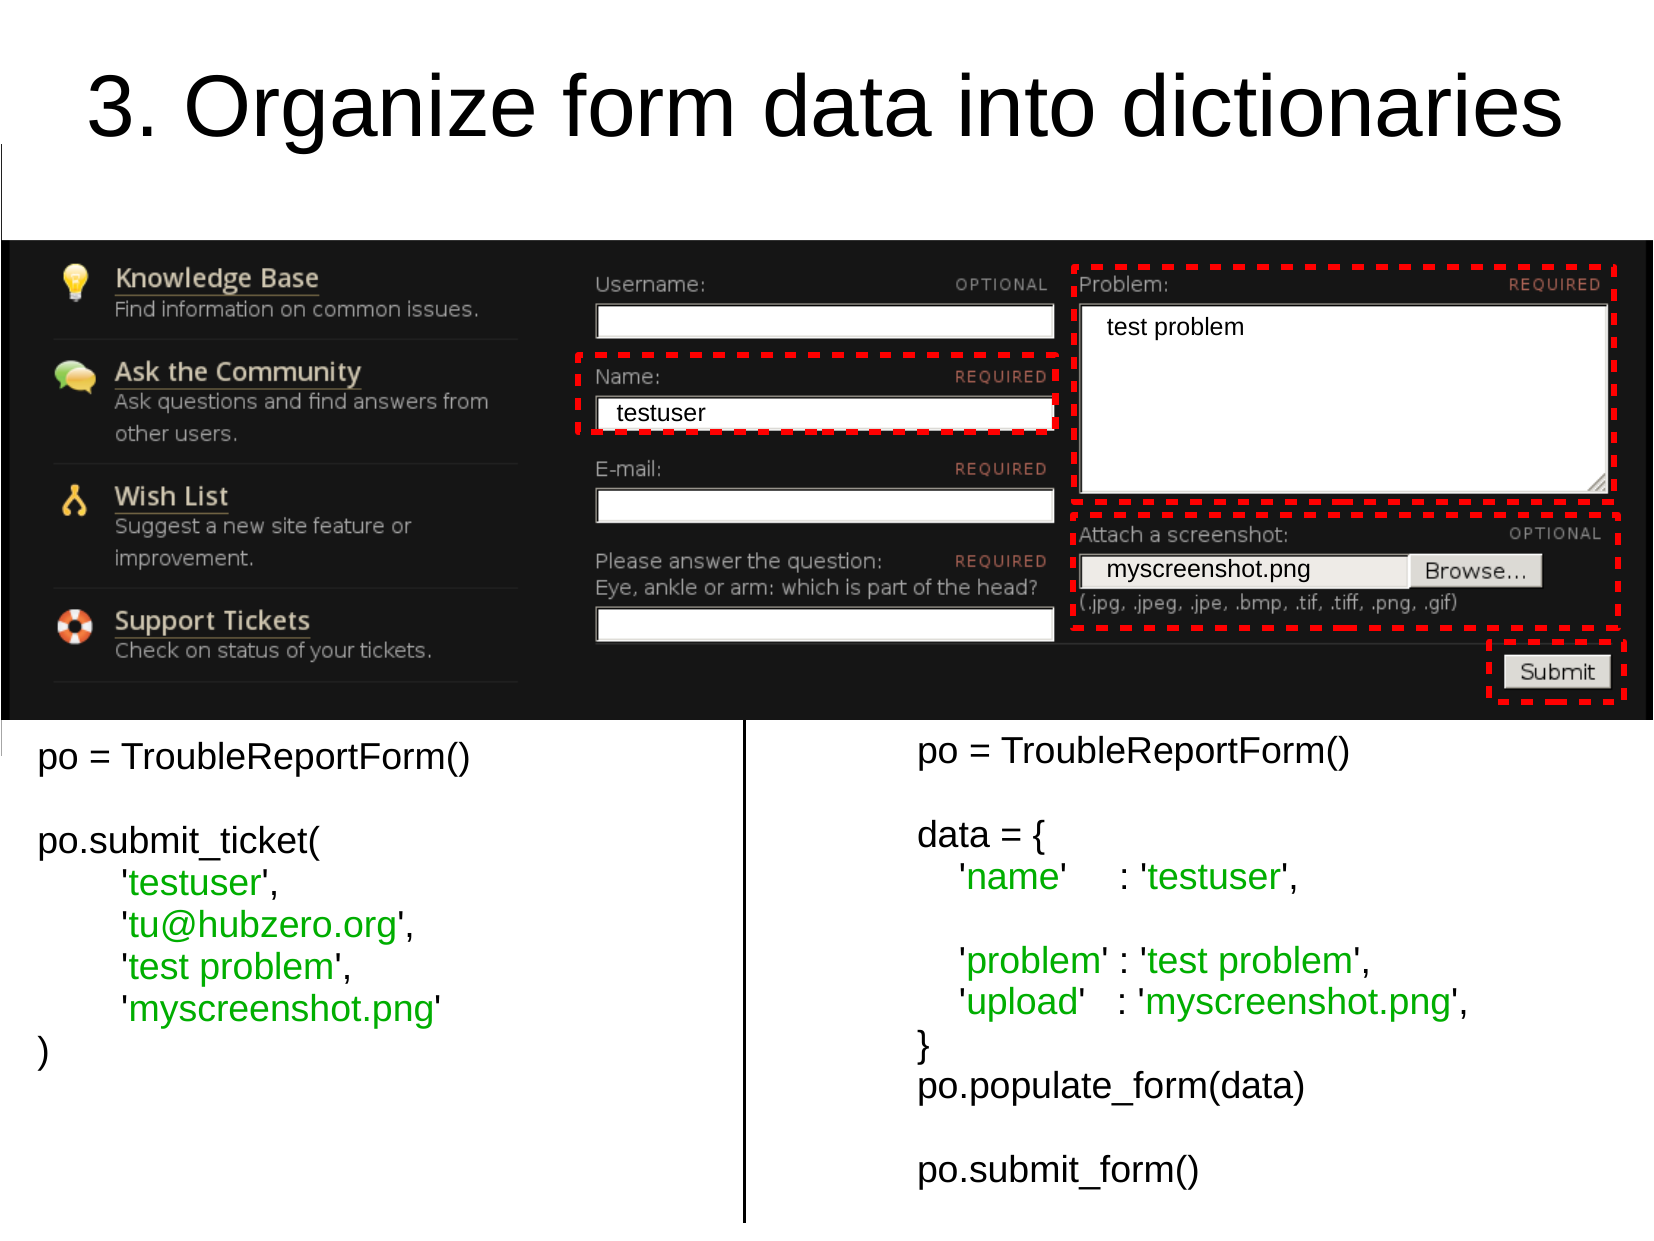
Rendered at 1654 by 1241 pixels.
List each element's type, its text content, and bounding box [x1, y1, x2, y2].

text_box test problem [1092, 305, 1260, 349]
text_box po = TroubleReportForm() po.submit_ticket( 'testuser', 'tu@hubzero.org', 'test problem', 'myscreenshot.png' ) [22, 728, 661, 1186]
text_box [1, 2, 1653, 241]
text_box [1, 720, 743, 1213]
text_box testuser [601, 390, 721, 434]
text_box po = TroubleReportForm() data = { 'name' : 'testuser', 'problem' : 'test problem', 'upload' : 'myscreenshot.png', } po.populate_form(data) po.submit_form() [902, 721, 1540, 1241]
text_box myscreenshot.png [1091, 547, 1327, 591]
picture [1, 241, 1653, 720]
text_box [746, 720, 1653, 1213]
title 3. Organize form data into dictionaries [82, 2, 1571, 210]
